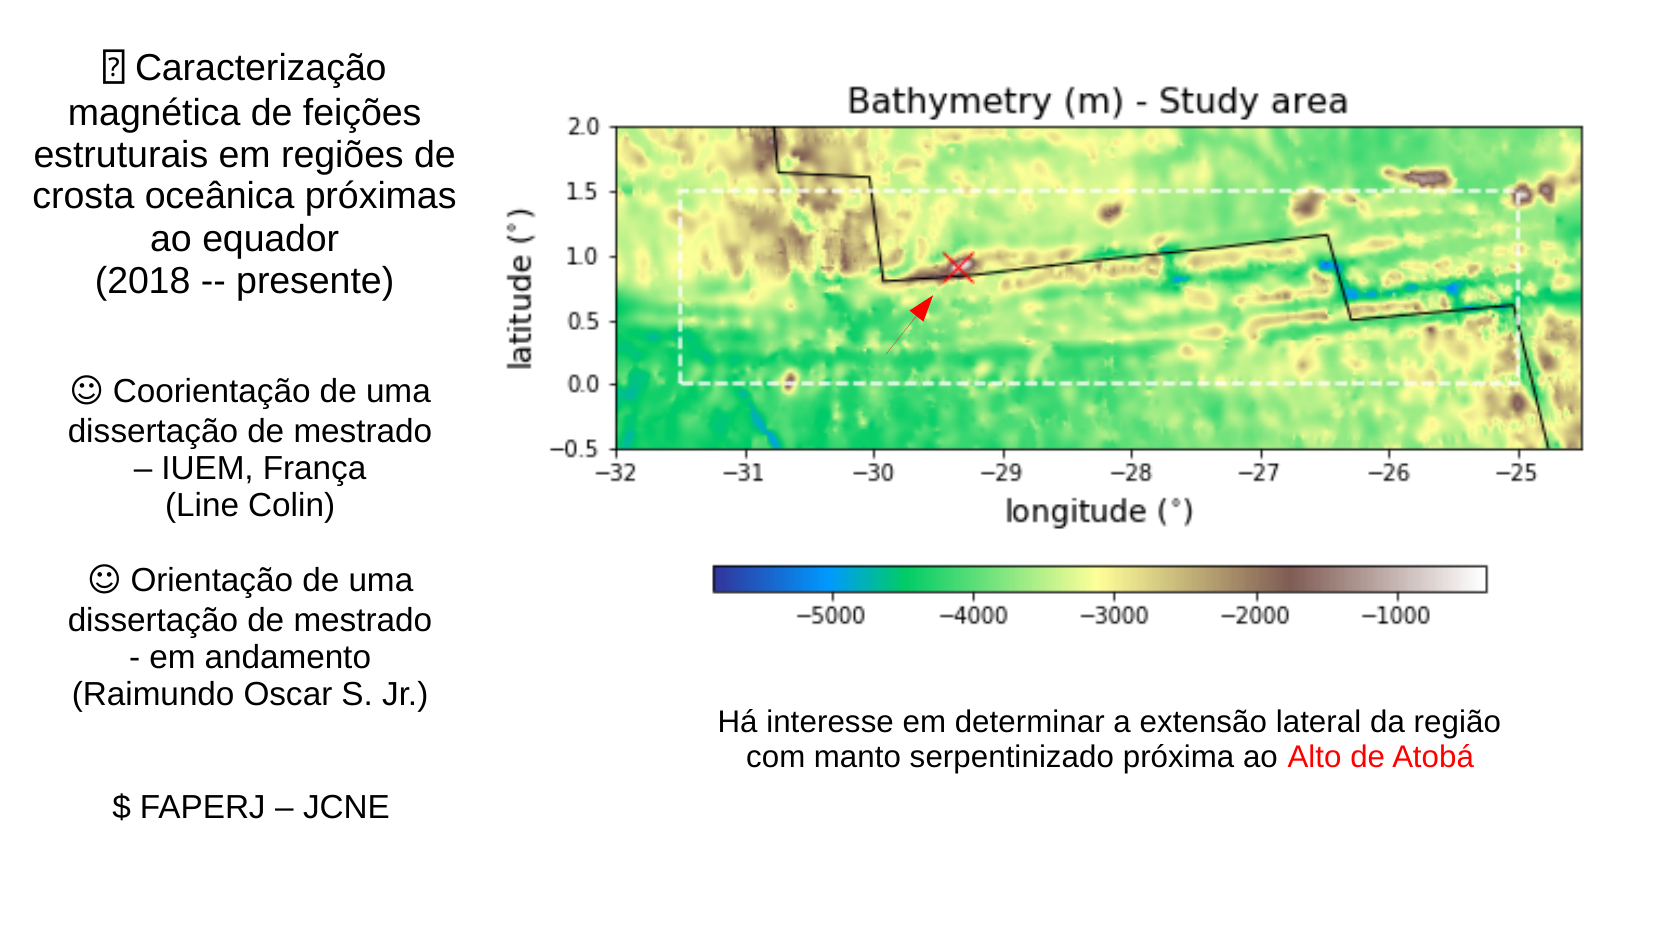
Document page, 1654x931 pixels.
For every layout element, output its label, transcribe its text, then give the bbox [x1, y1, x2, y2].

text_box ☺ Orientação de uma dissertação de mestrado - em andamento (Raimundo Oscar S. Jr.) [53, 548, 473, 725]
text_box $ FAPERJ – JCNE [97, 780, 440, 833]
text_box Há interesse em determinar a extensão lateral da região com manto serpentinizado próxima ao Alto de Atobá [696, 696, 1524, 816]
text_box ☺ Coorientação de uma dissertação de mestrado – IUEM, França (Line Colin) [53, 359, 473, 536]
text_box ⍰ Caracterização magnética de feições estruturais em regiões de crosta oceânica próximas ao equador (2018 -- presente) [17, 32, 460, 314]
picture [460, 26, 1646, 680]
